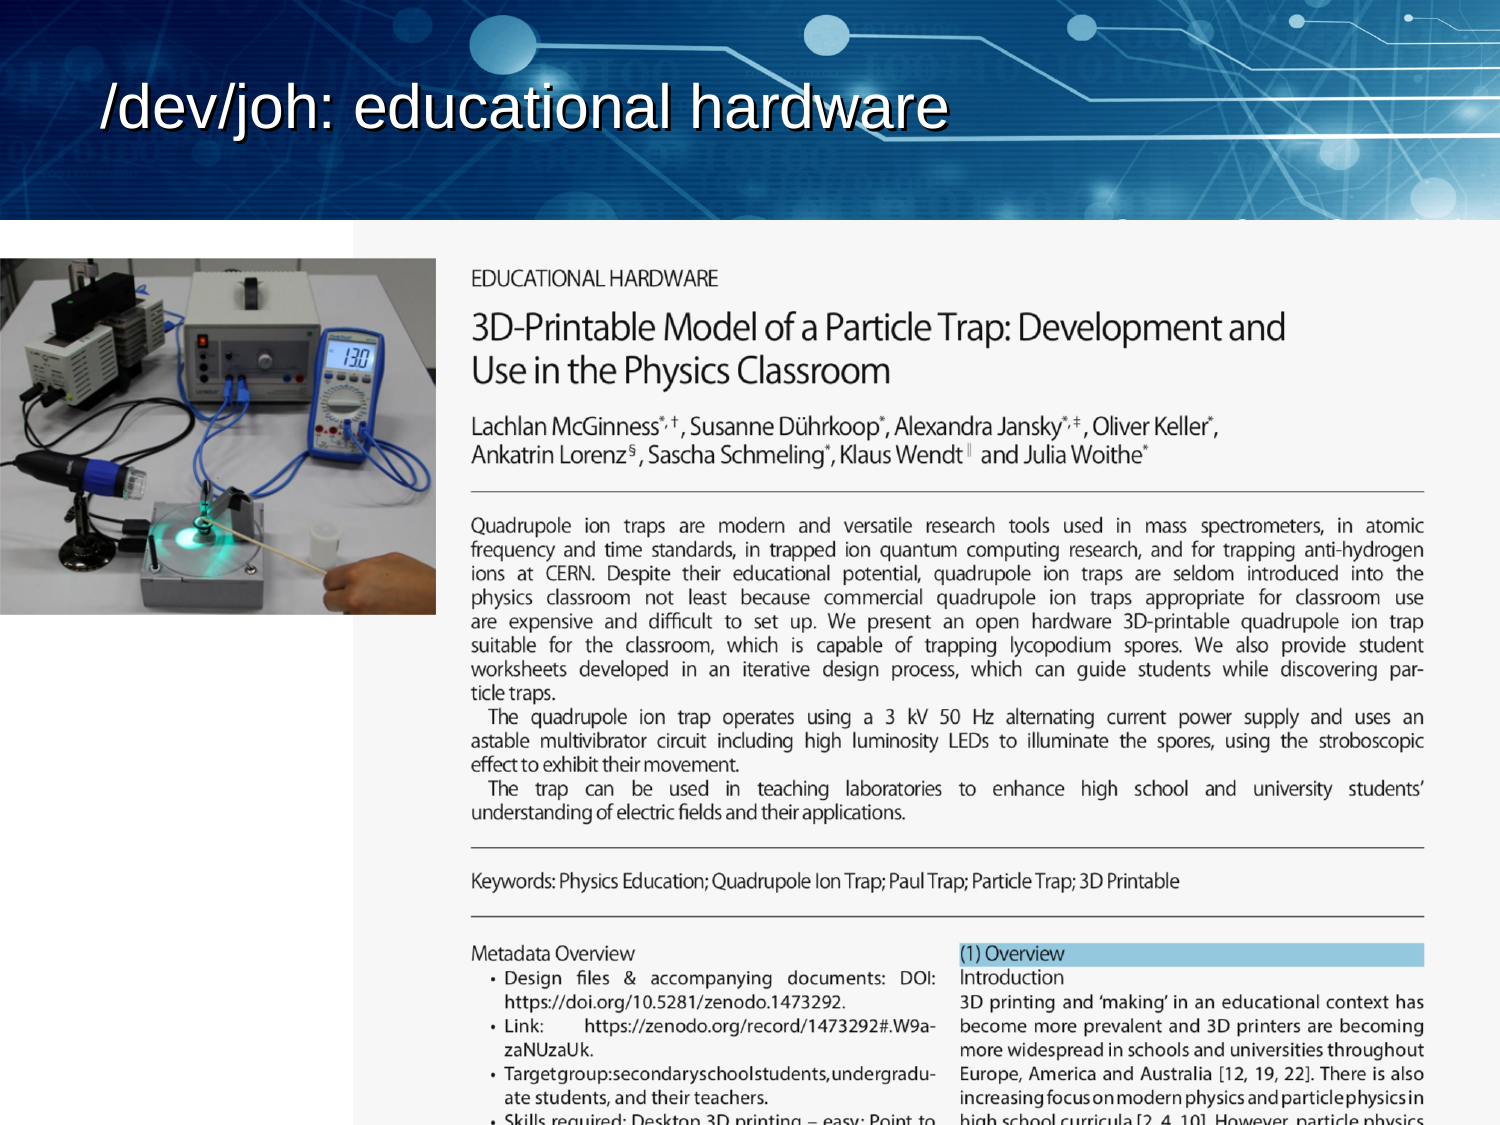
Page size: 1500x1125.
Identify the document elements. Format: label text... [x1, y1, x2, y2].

picture [0, 0, 1500, 1125]
title /dev/joh: educational hardware [85, 0, 1380, 218]
